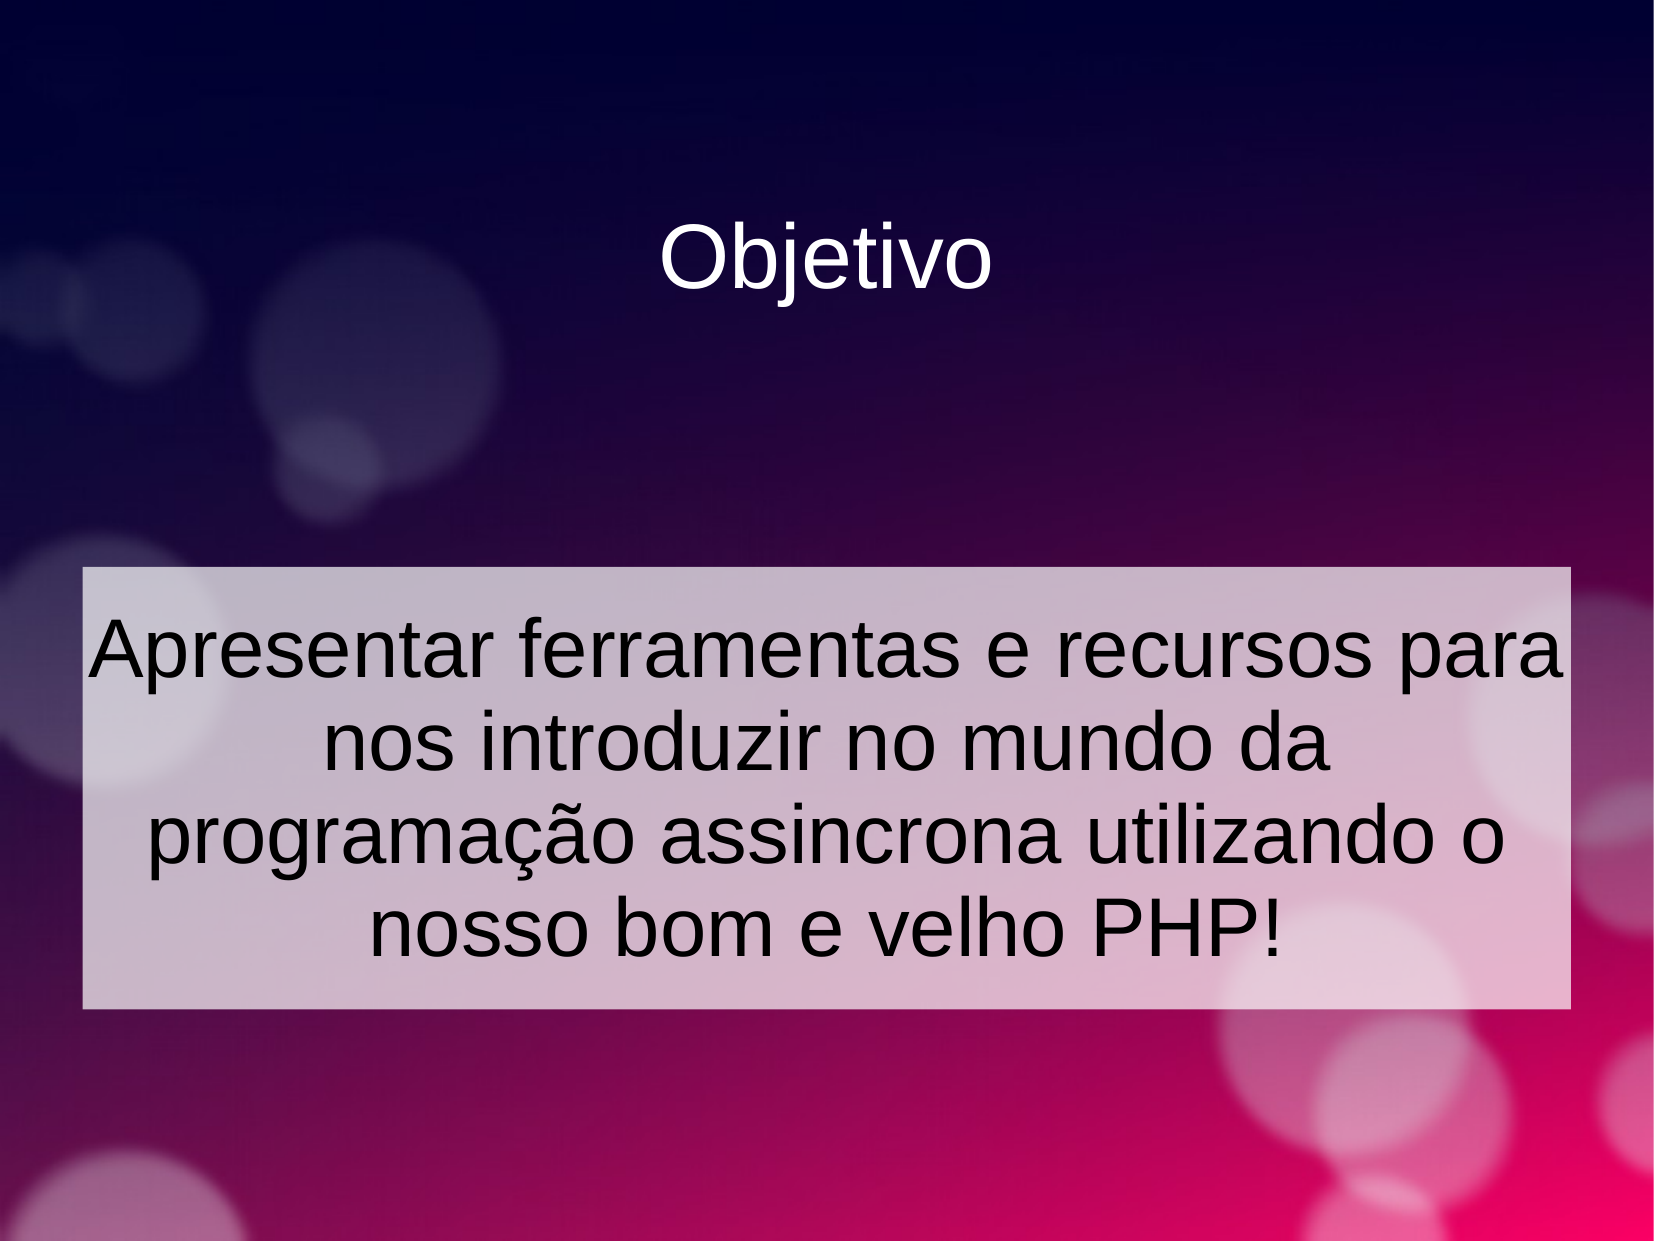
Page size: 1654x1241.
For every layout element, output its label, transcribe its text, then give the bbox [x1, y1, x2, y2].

title Objetivo [82, 94, 1571, 420]
text_box Apresentar ferramentas e recursos para nos introduzir no mundo da programação assincrona utilizando o nosso bom e velho PHP! [82, 566, 1571, 1010]
picture [0, 0, 1654, 1241]
